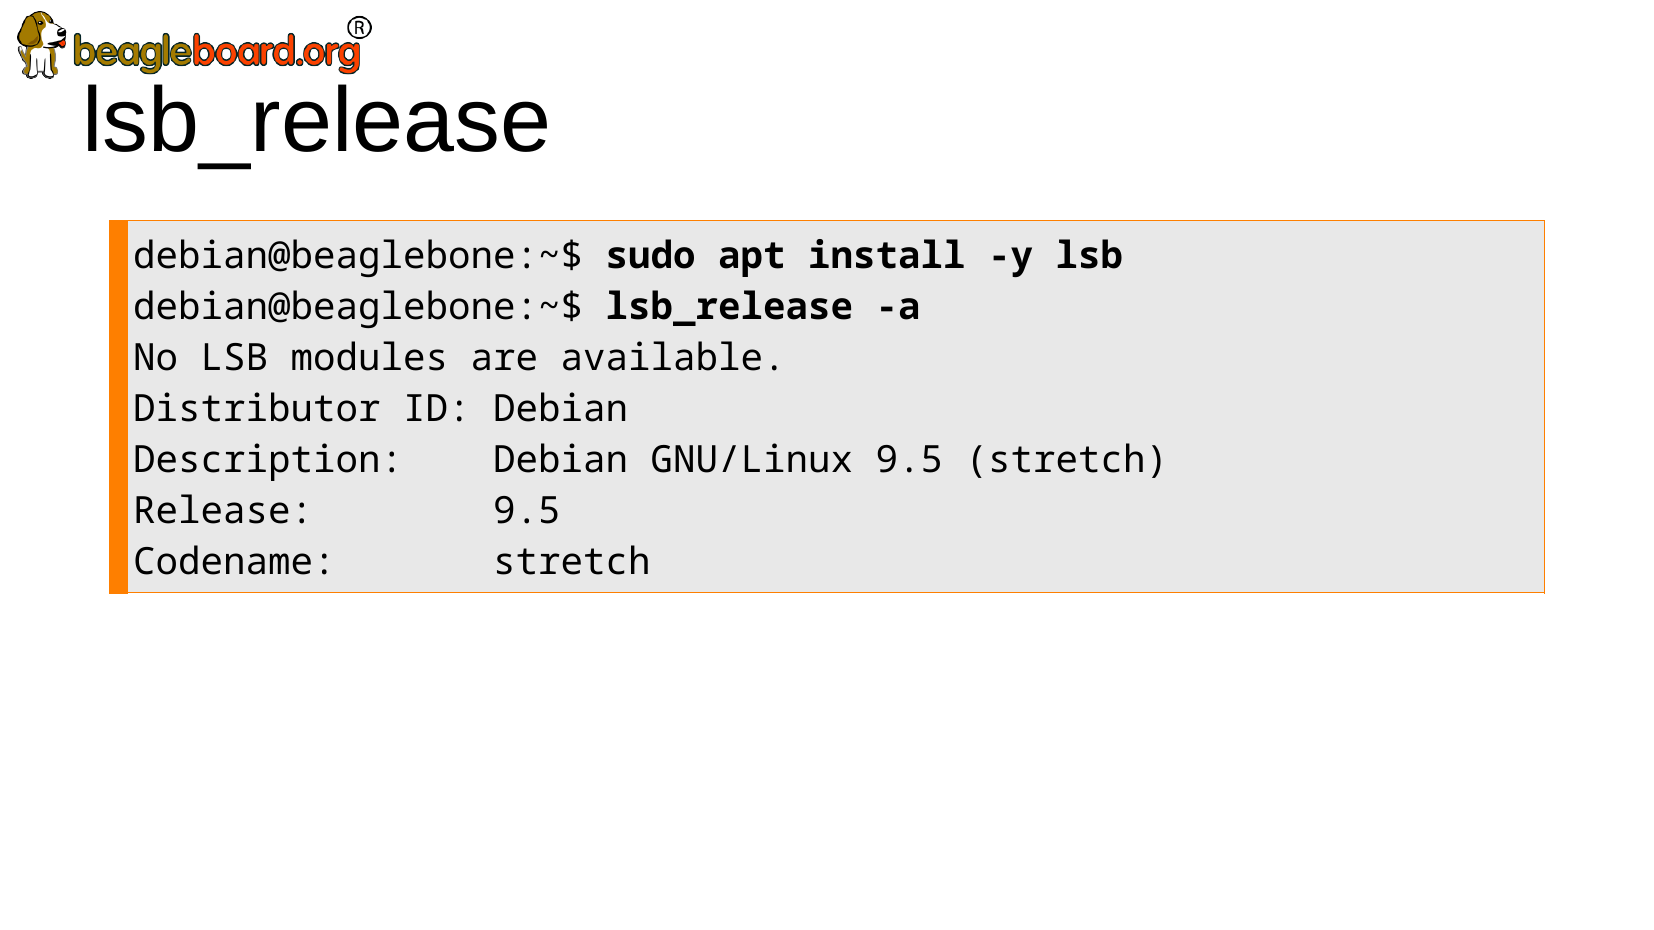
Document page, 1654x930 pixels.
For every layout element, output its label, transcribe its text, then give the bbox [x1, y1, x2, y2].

picture [17, 11, 372, 79]
text_box lsb_release [82, 37, 1571, 193]
table_header debian@beaglebone:~$ sudo apt install -y lsb debian@beaglebone:~$ lsb_release -a No LSB modules are available. Distributor ID: Debian Description: Debian GNU/Linux 9.5 (stretch) Release: 9.5 Codename: stretch [128, 221, 1544, 592]
